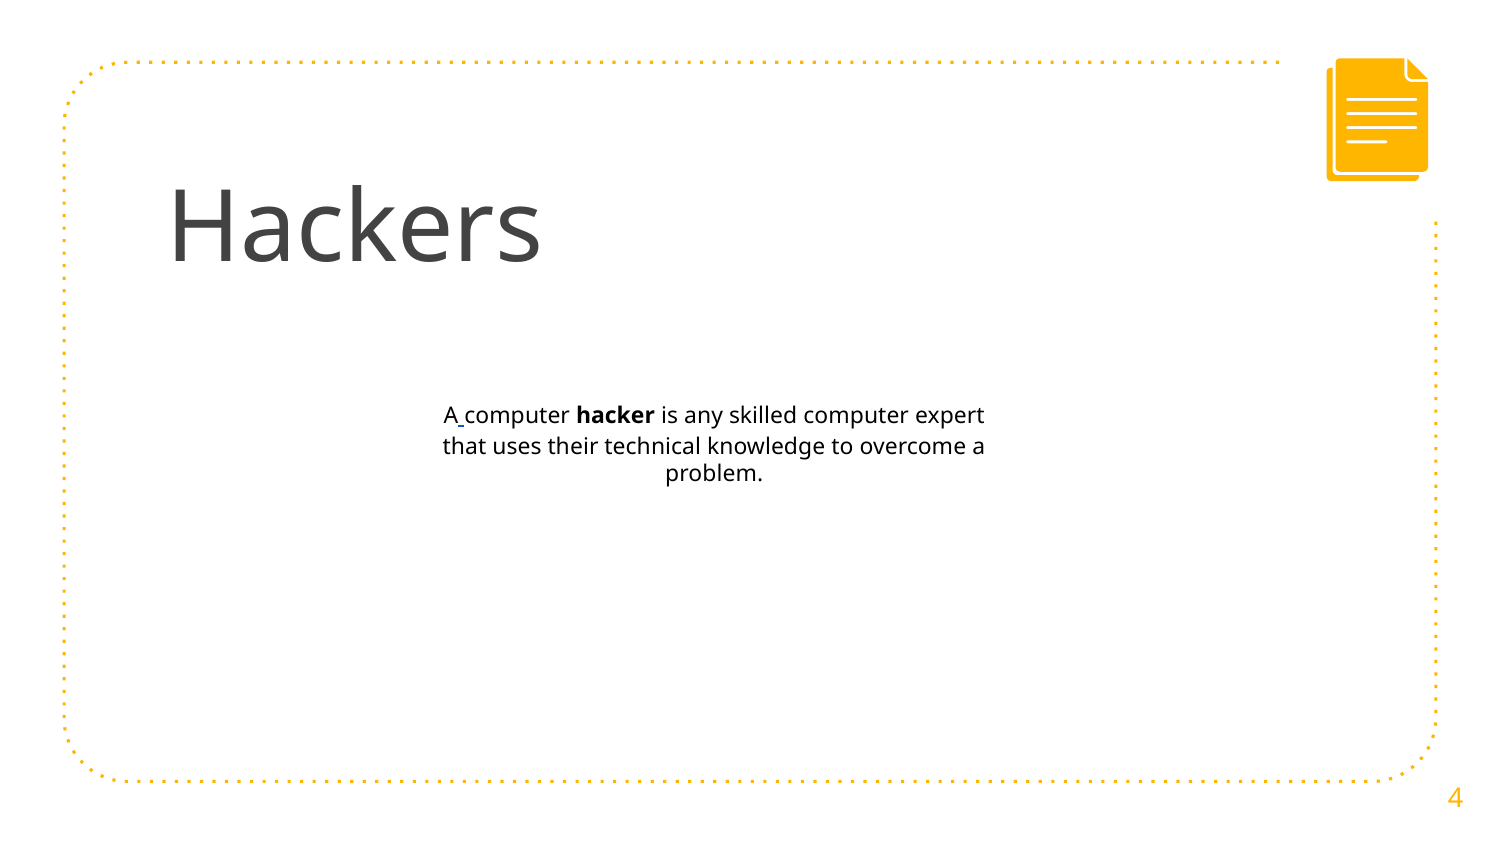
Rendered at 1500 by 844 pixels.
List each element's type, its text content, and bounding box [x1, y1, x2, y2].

text_box [1326, 67, 1419, 182]
list A computer hacker is any skilled computer expert that uses their technical knowledge to overcome a problem. [423, 385, 1006, 739]
slide_number <number> [1411, 753, 1500, 844]
title Hackers [151, 146, 1278, 287]
text_box [1335, 58, 1429, 172]
text_box [1407, 58, 1429, 80]
